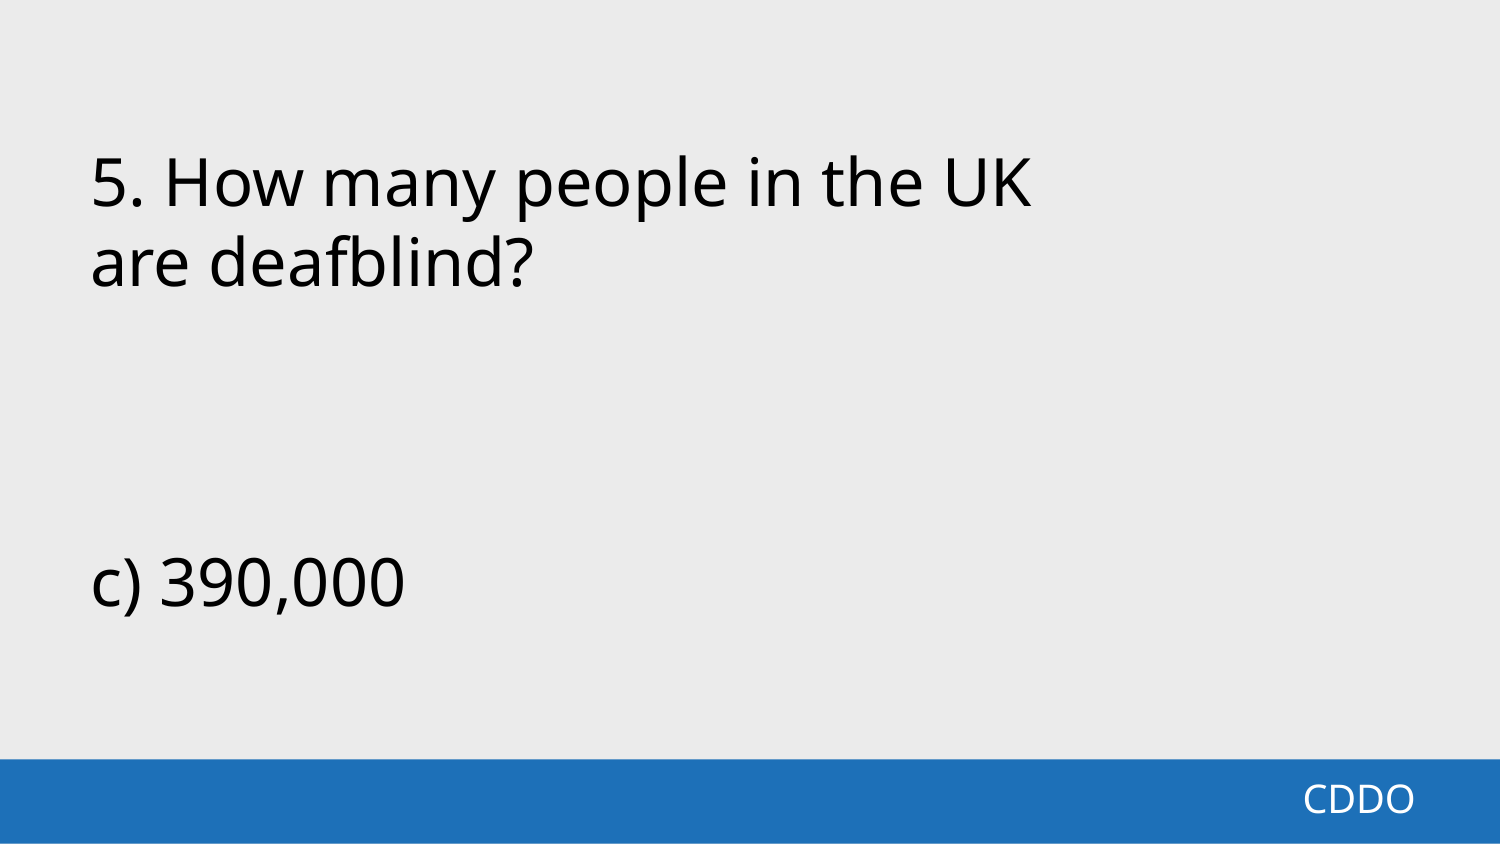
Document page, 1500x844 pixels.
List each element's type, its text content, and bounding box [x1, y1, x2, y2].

text_box 5. How many people in the UK are deafblind? c) 390,000 [87, 0, 1416, 760]
